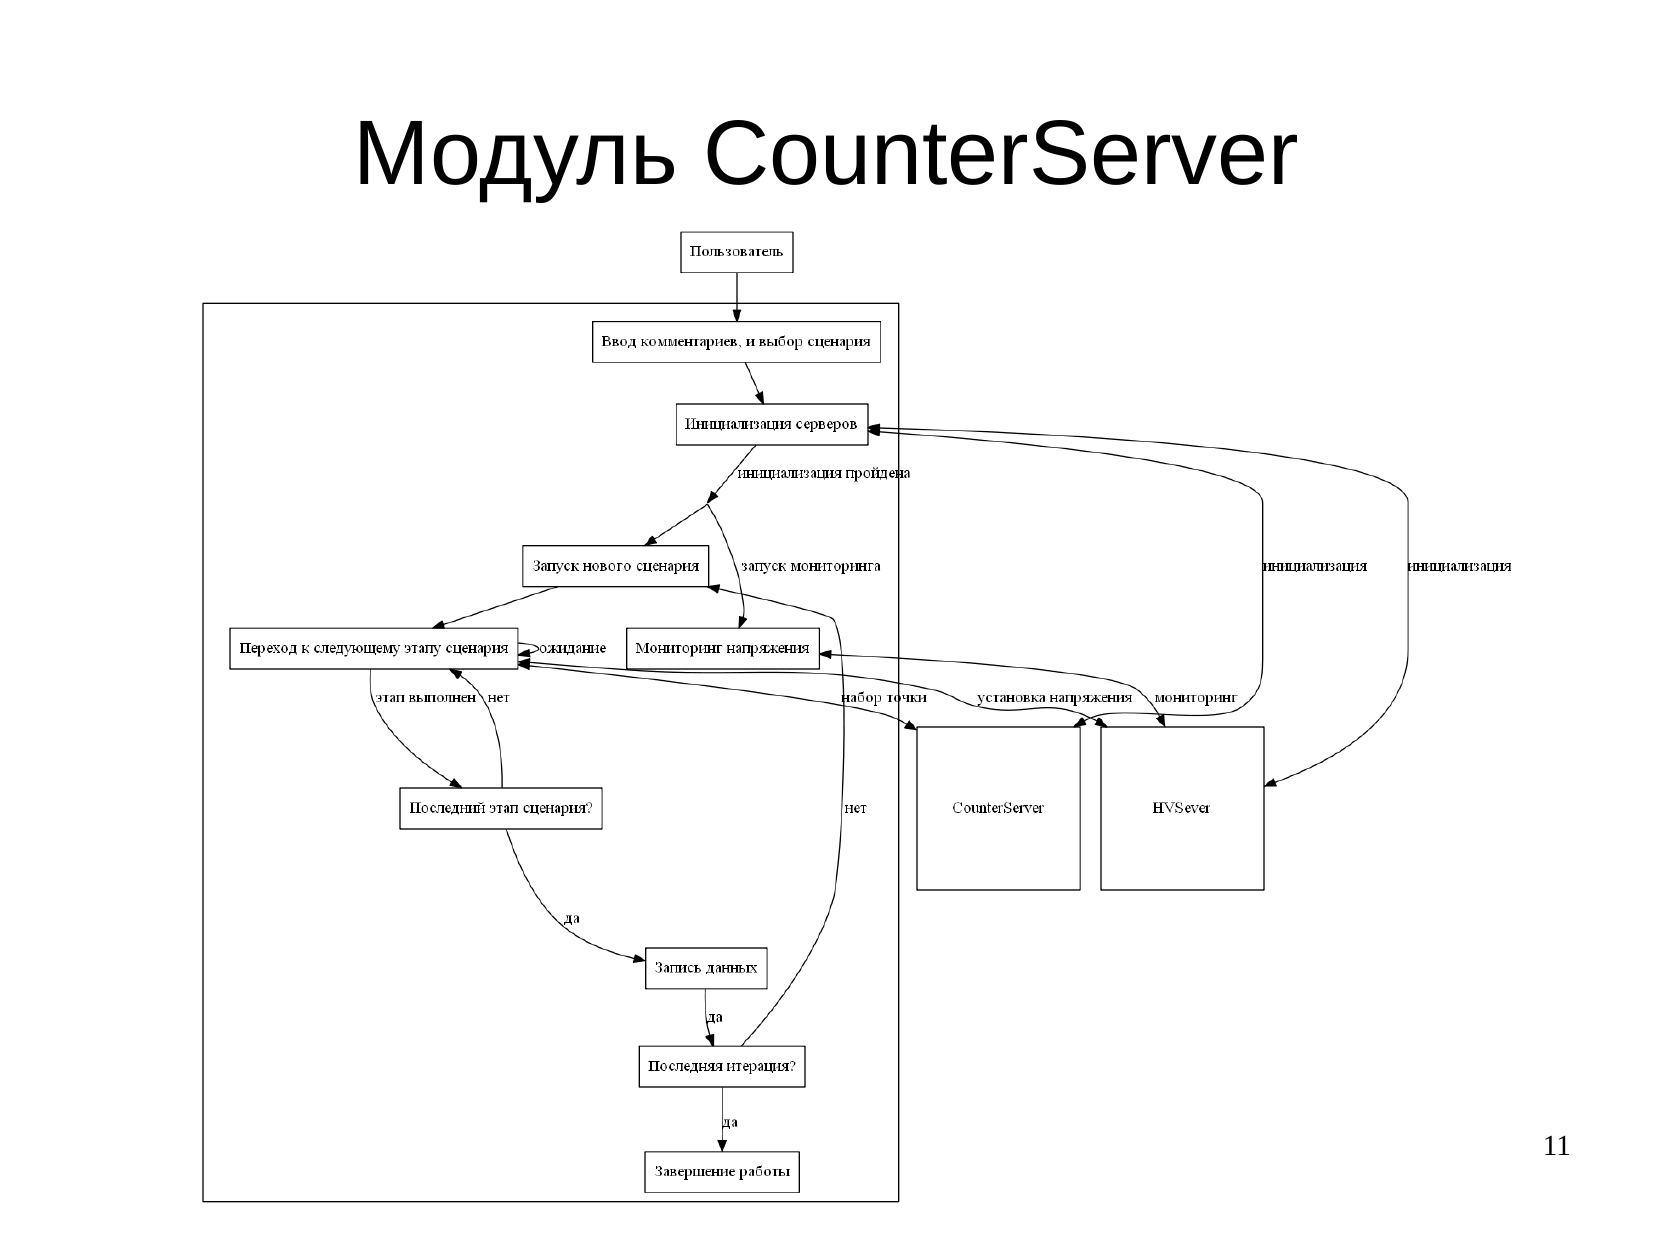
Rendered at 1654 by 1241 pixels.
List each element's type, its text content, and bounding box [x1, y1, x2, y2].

picture [189, 227, 1516, 1216]
title Модуль CounterServer [82, 49, 1571, 257]
